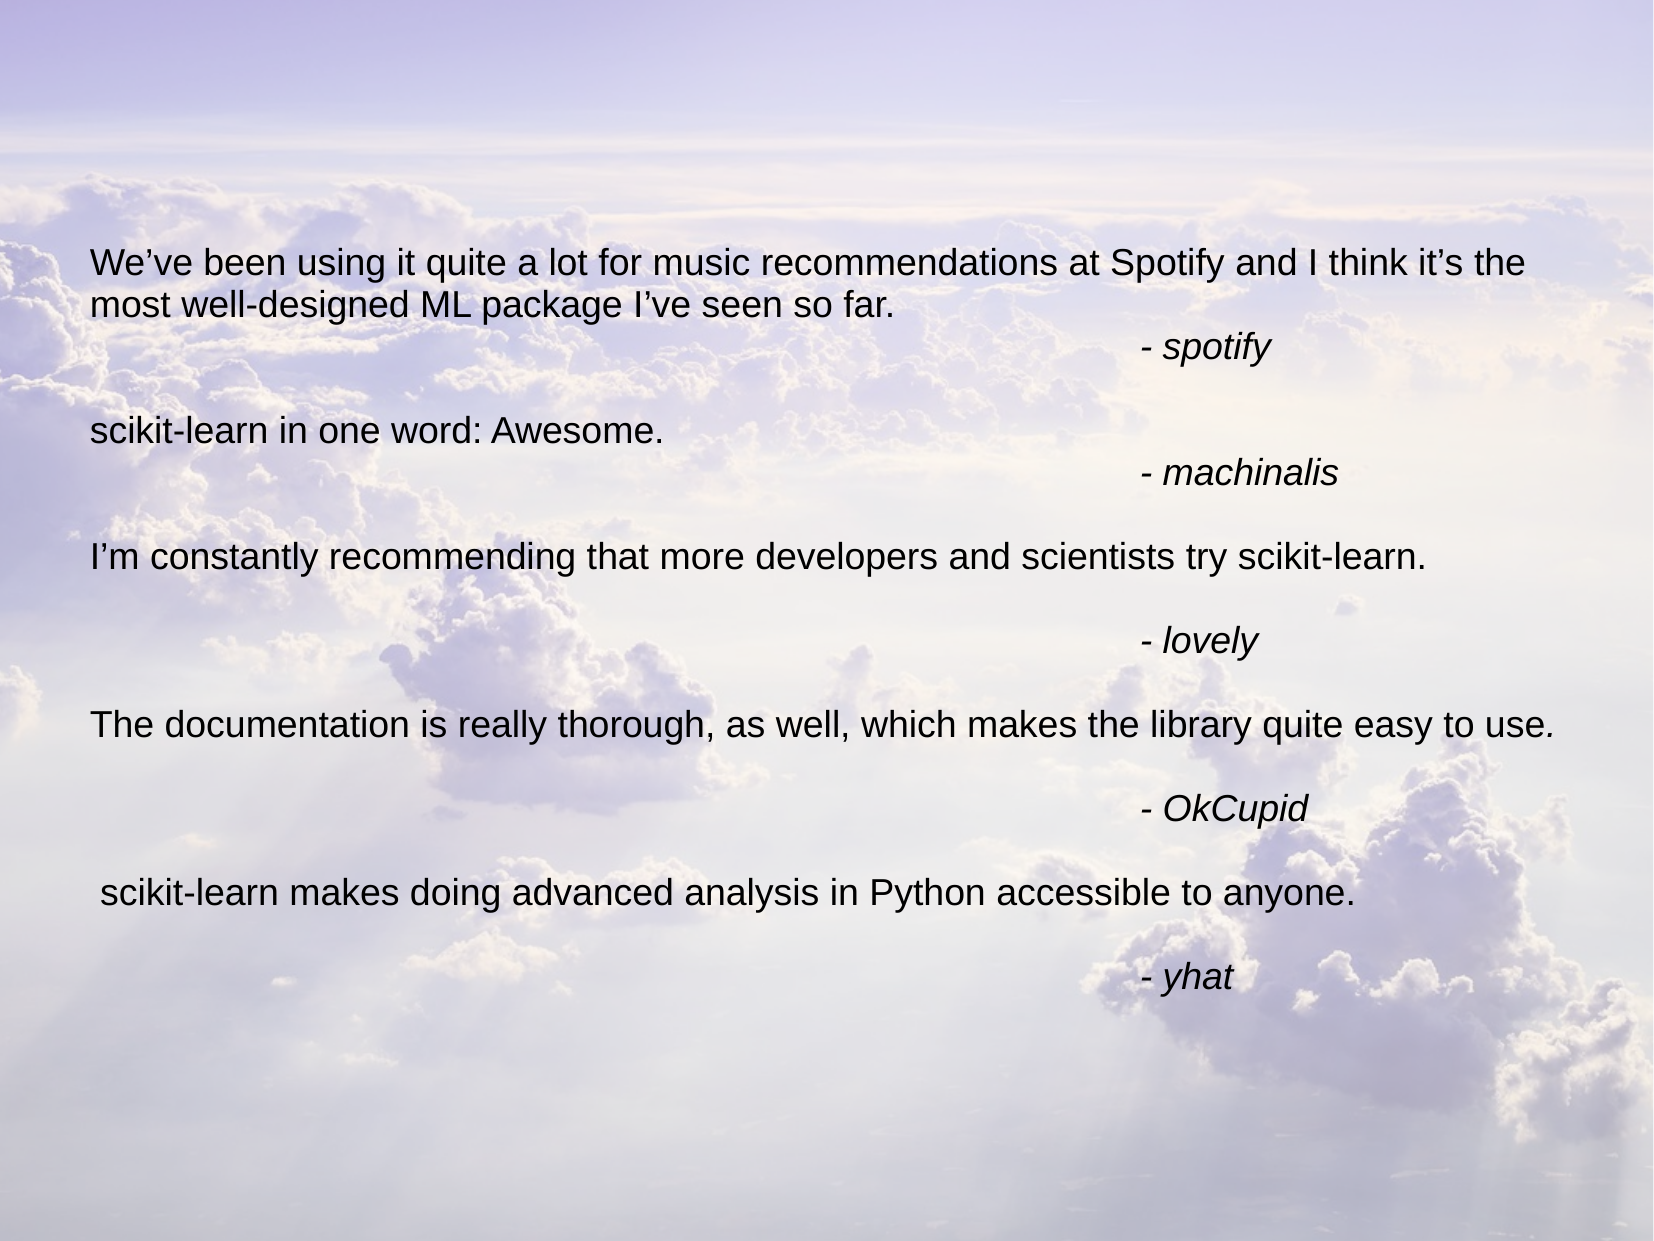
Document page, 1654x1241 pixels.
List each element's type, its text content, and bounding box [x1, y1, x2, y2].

text_box We’ve been using it quite a lot for music recommendations at Spotify and I think it’s the most well-designed ML package I’ve seen so far. - spotify scikit-learn in one word: Awesome. - machinalis I’m constantly recommending that more developers and scientists try scikit-learn. - lovely The documentation is really thorough, as well, which makes the library quite easy to use. - OkCupid scikit-learn makes doing advanced analysis in Python accessible to anyone. - yhat [75, 234, 1591, 1006]
picture [0, 0, 1654, 1241]
